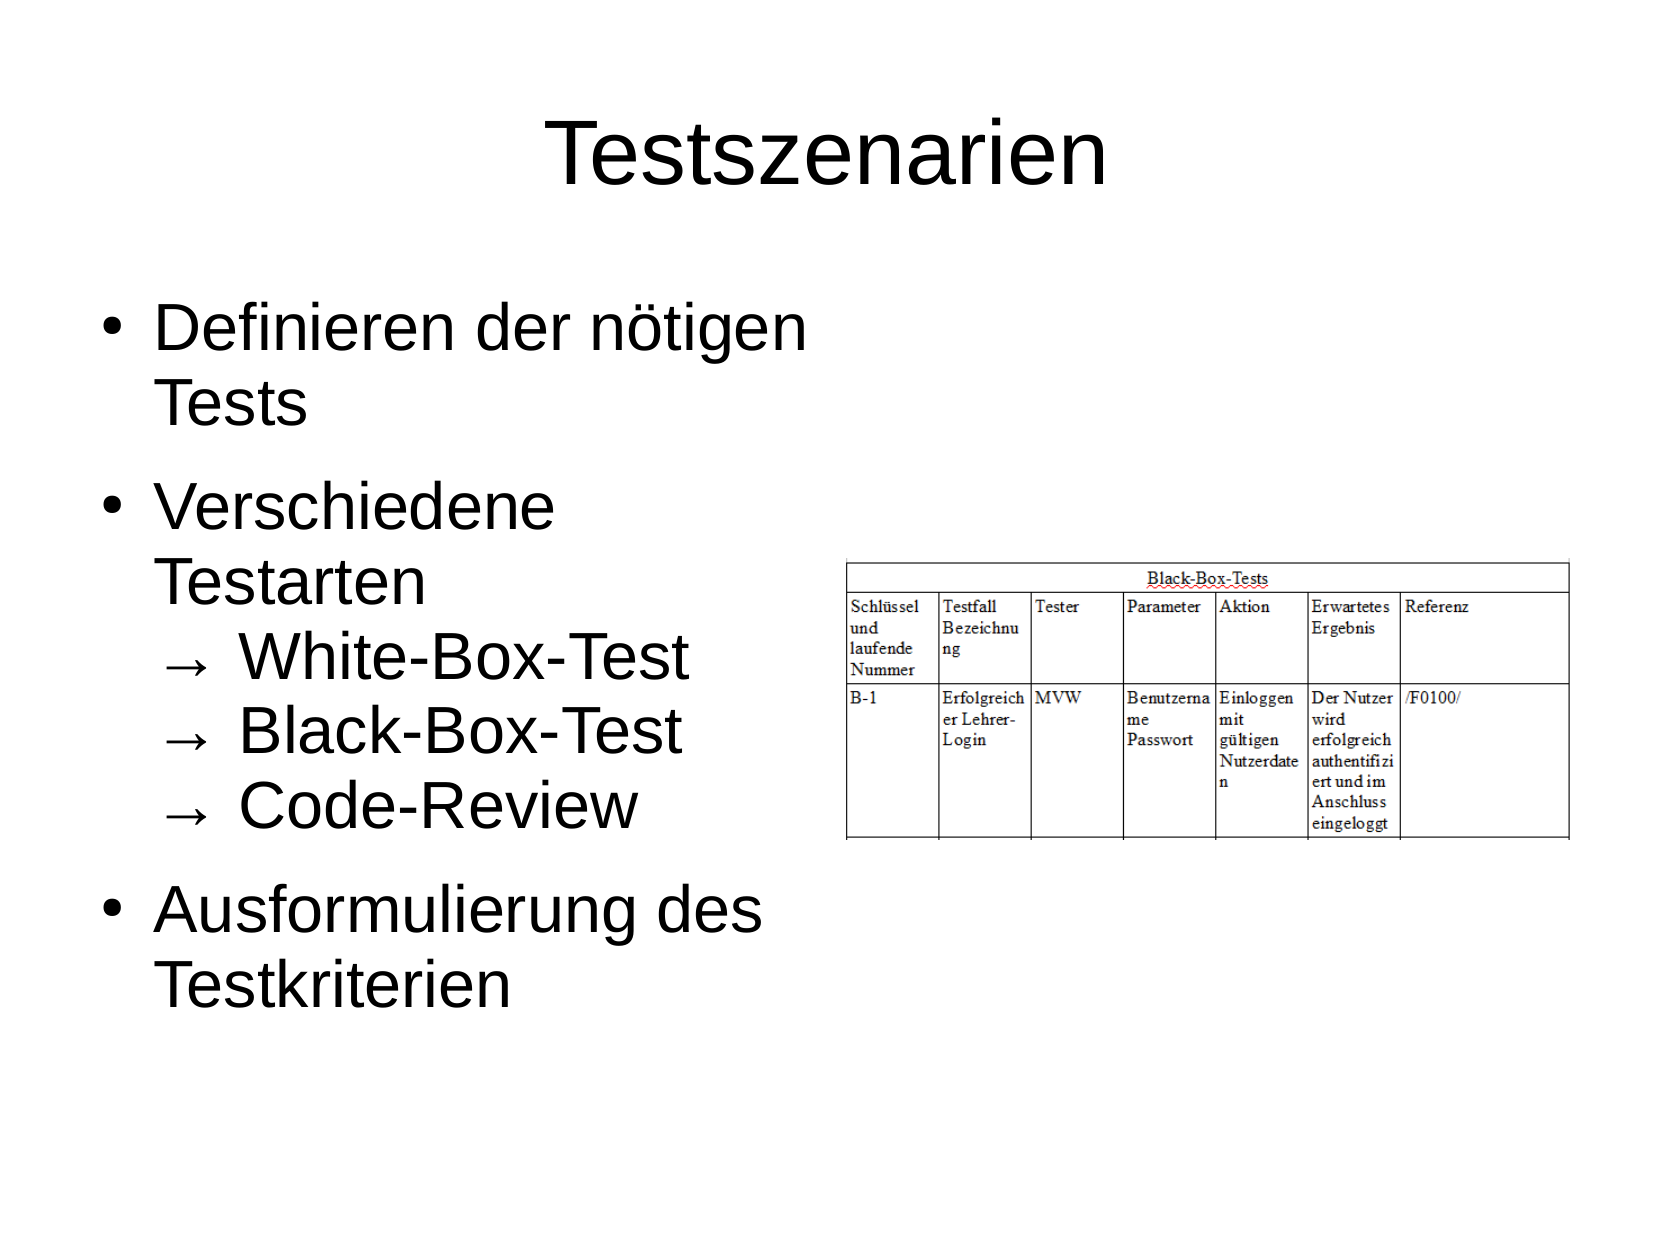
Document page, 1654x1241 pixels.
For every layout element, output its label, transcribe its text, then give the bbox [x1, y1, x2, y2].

list Definieren der nötigen Tests Verschiedene Testarten → White-Box-Test → Black-Box-Test → Code-Review Ausformulierung des Testkriterien [82, 290, 809, 1109]
picture [845, 558, 1572, 840]
title Testszenarien [82, 49, 1571, 257]
